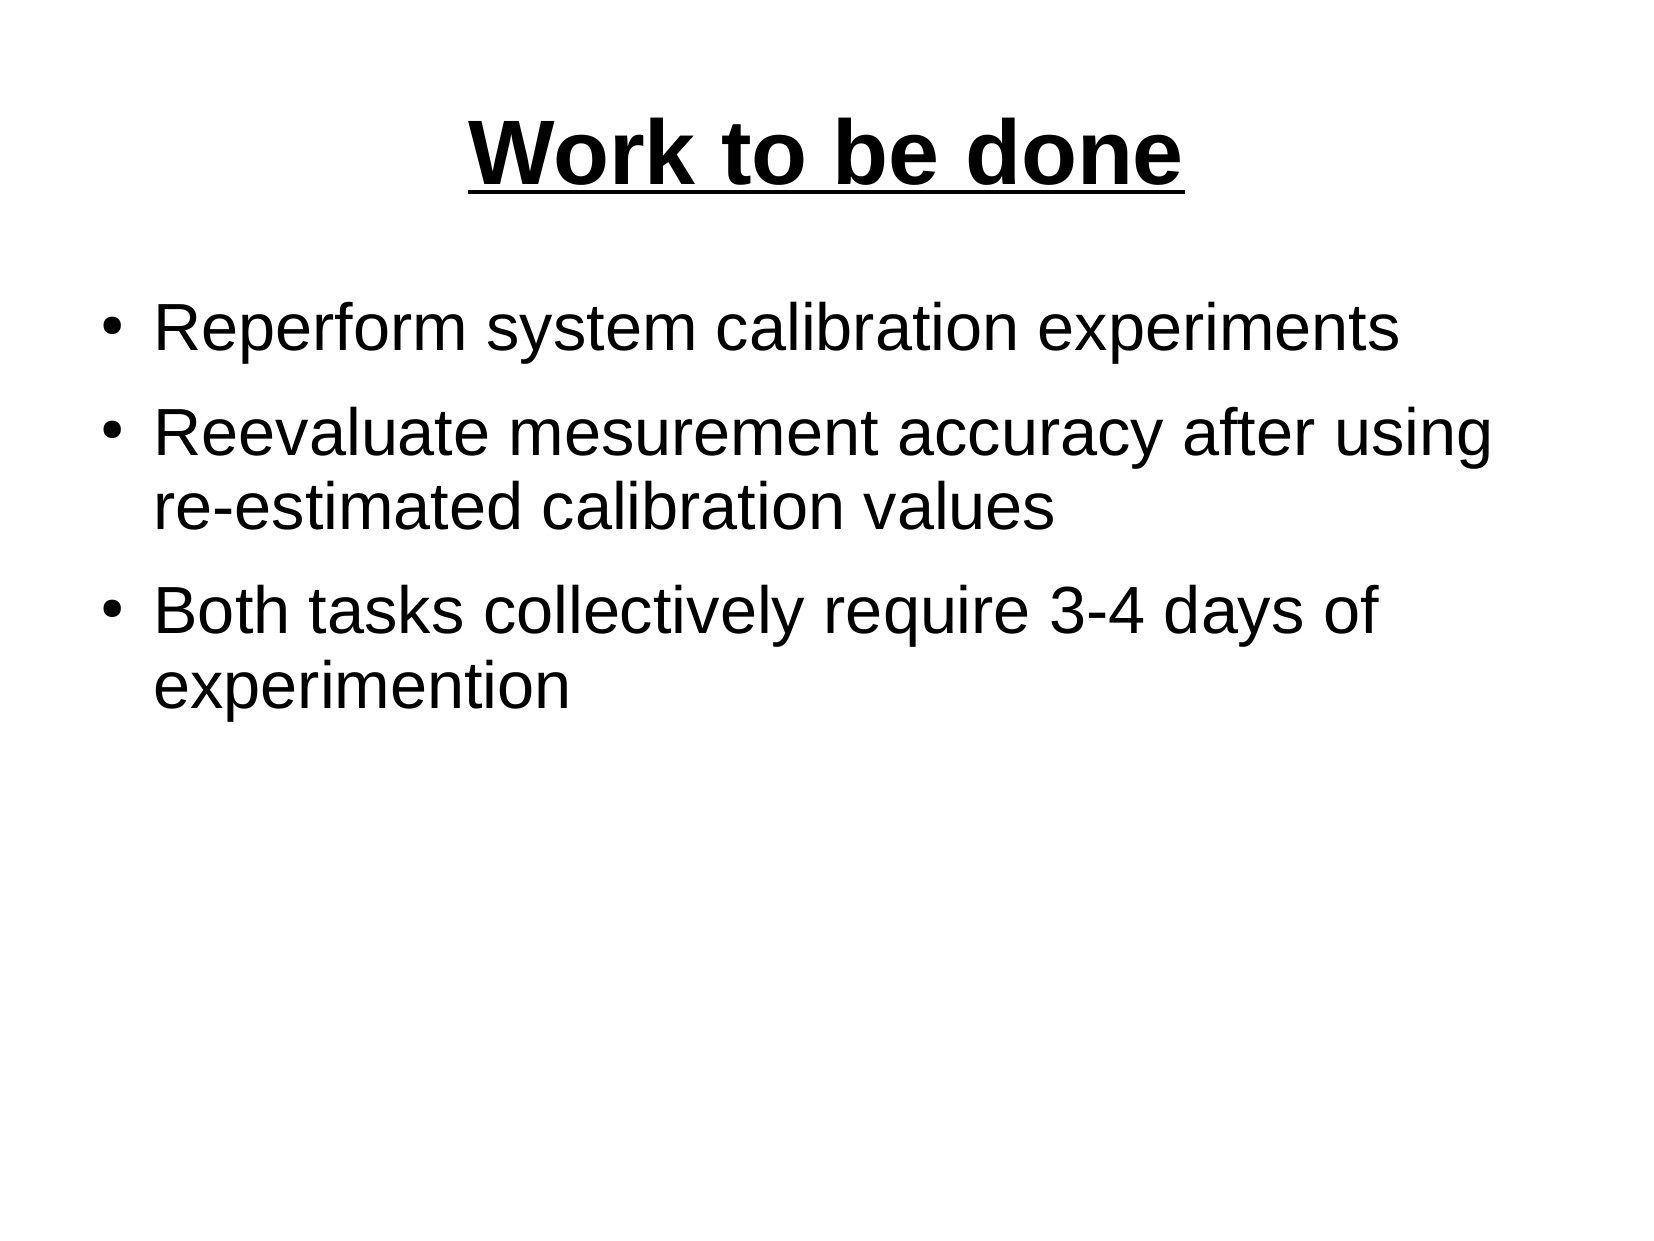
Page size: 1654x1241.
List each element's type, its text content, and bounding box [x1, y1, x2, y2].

list Reperform system calibration experiments Reevaluate mesurement accuracy after using re-estimated calibration values Both tasks collectively require 3-4 days of experimention [82, 290, 1538, 1010]
title Work to be done [82, 49, 1571, 257]
